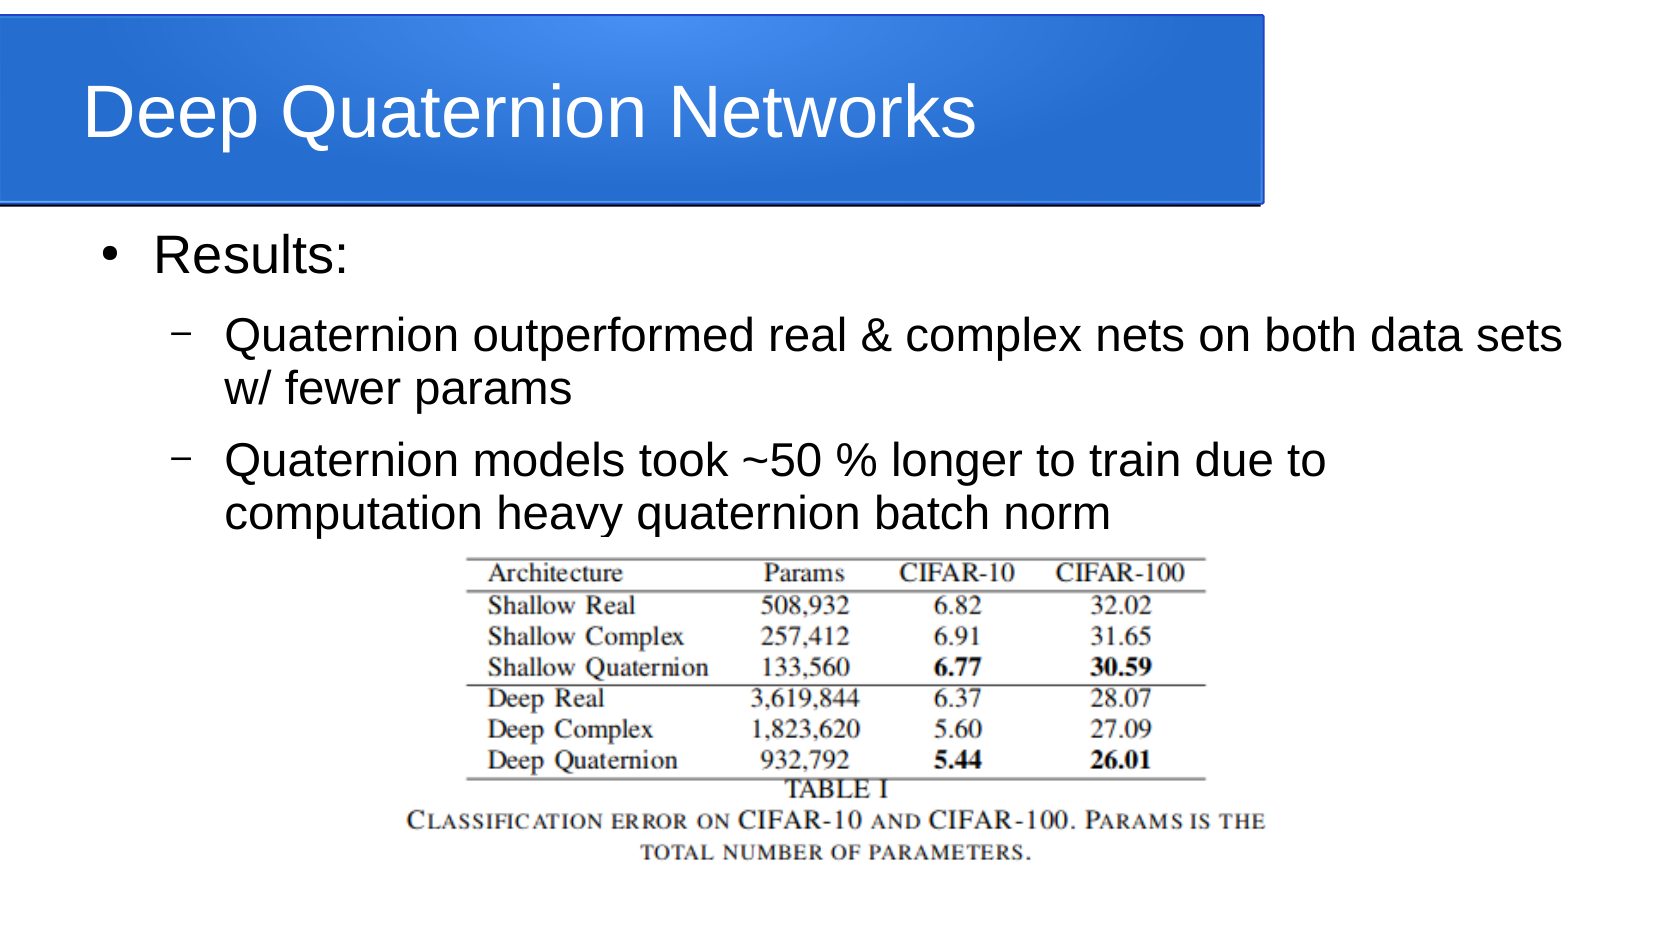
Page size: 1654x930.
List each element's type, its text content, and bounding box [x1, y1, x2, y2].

picture [390, 537, 1276, 916]
title Deep Quaternion Networks [82, 35, 1234, 189]
list Results: Quaternion outperformed real & complex nets on both data sets w/ fewer params Quaternion models took ~50 % longer to train due to computation heavy quaternion batch norm [82, 224, 1571, 764]
